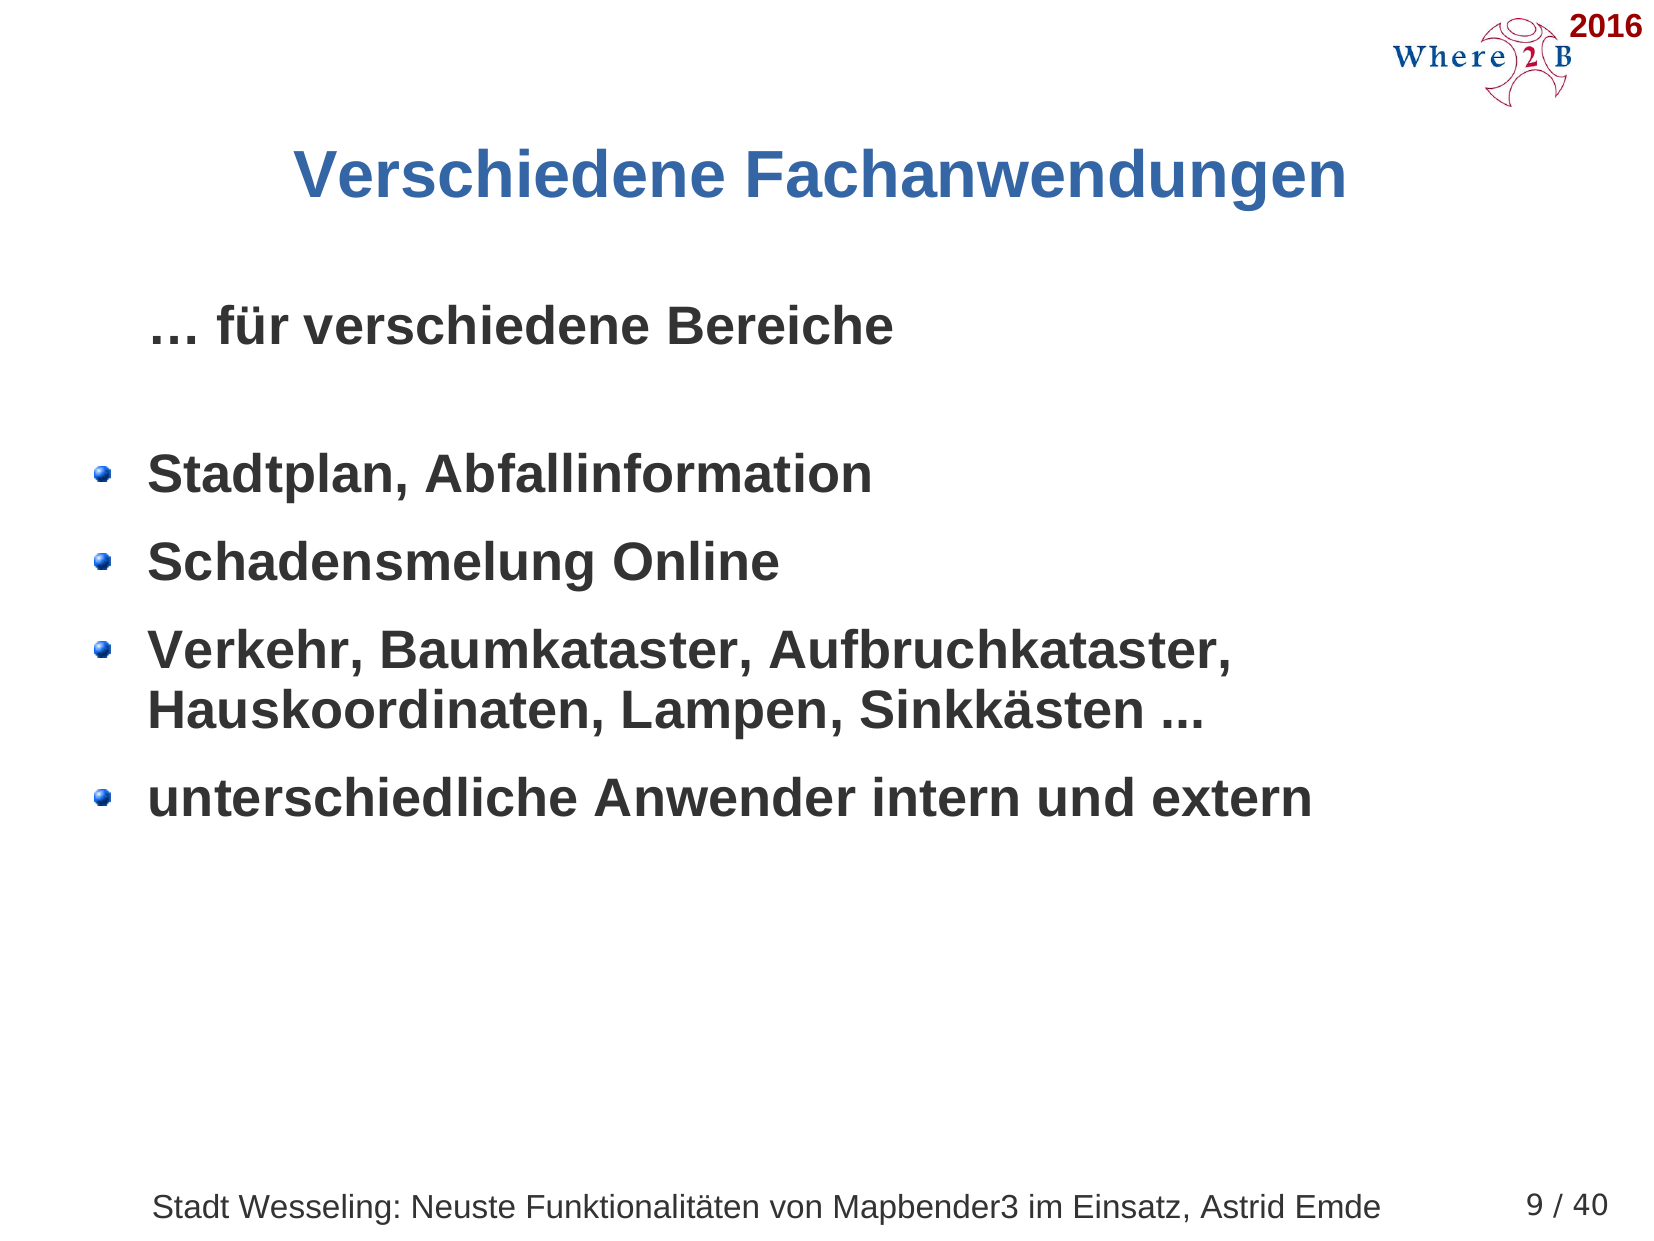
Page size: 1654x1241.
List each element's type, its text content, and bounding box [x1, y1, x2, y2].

picture [1393, 18, 1571, 107]
title Verschiedene Fachanwendungen [76, 100, 1565, 249]
list … für verschiedene Bereiche Stadtplan, Abfallinformation Schadensmelung Online Verkehr, Baumkataster, Aufbruchkataster, Hauskoordinaten, Lampen, Sinkkästen ... unterschiedliche Anwender intern und extern [76, 295, 1565, 1152]
